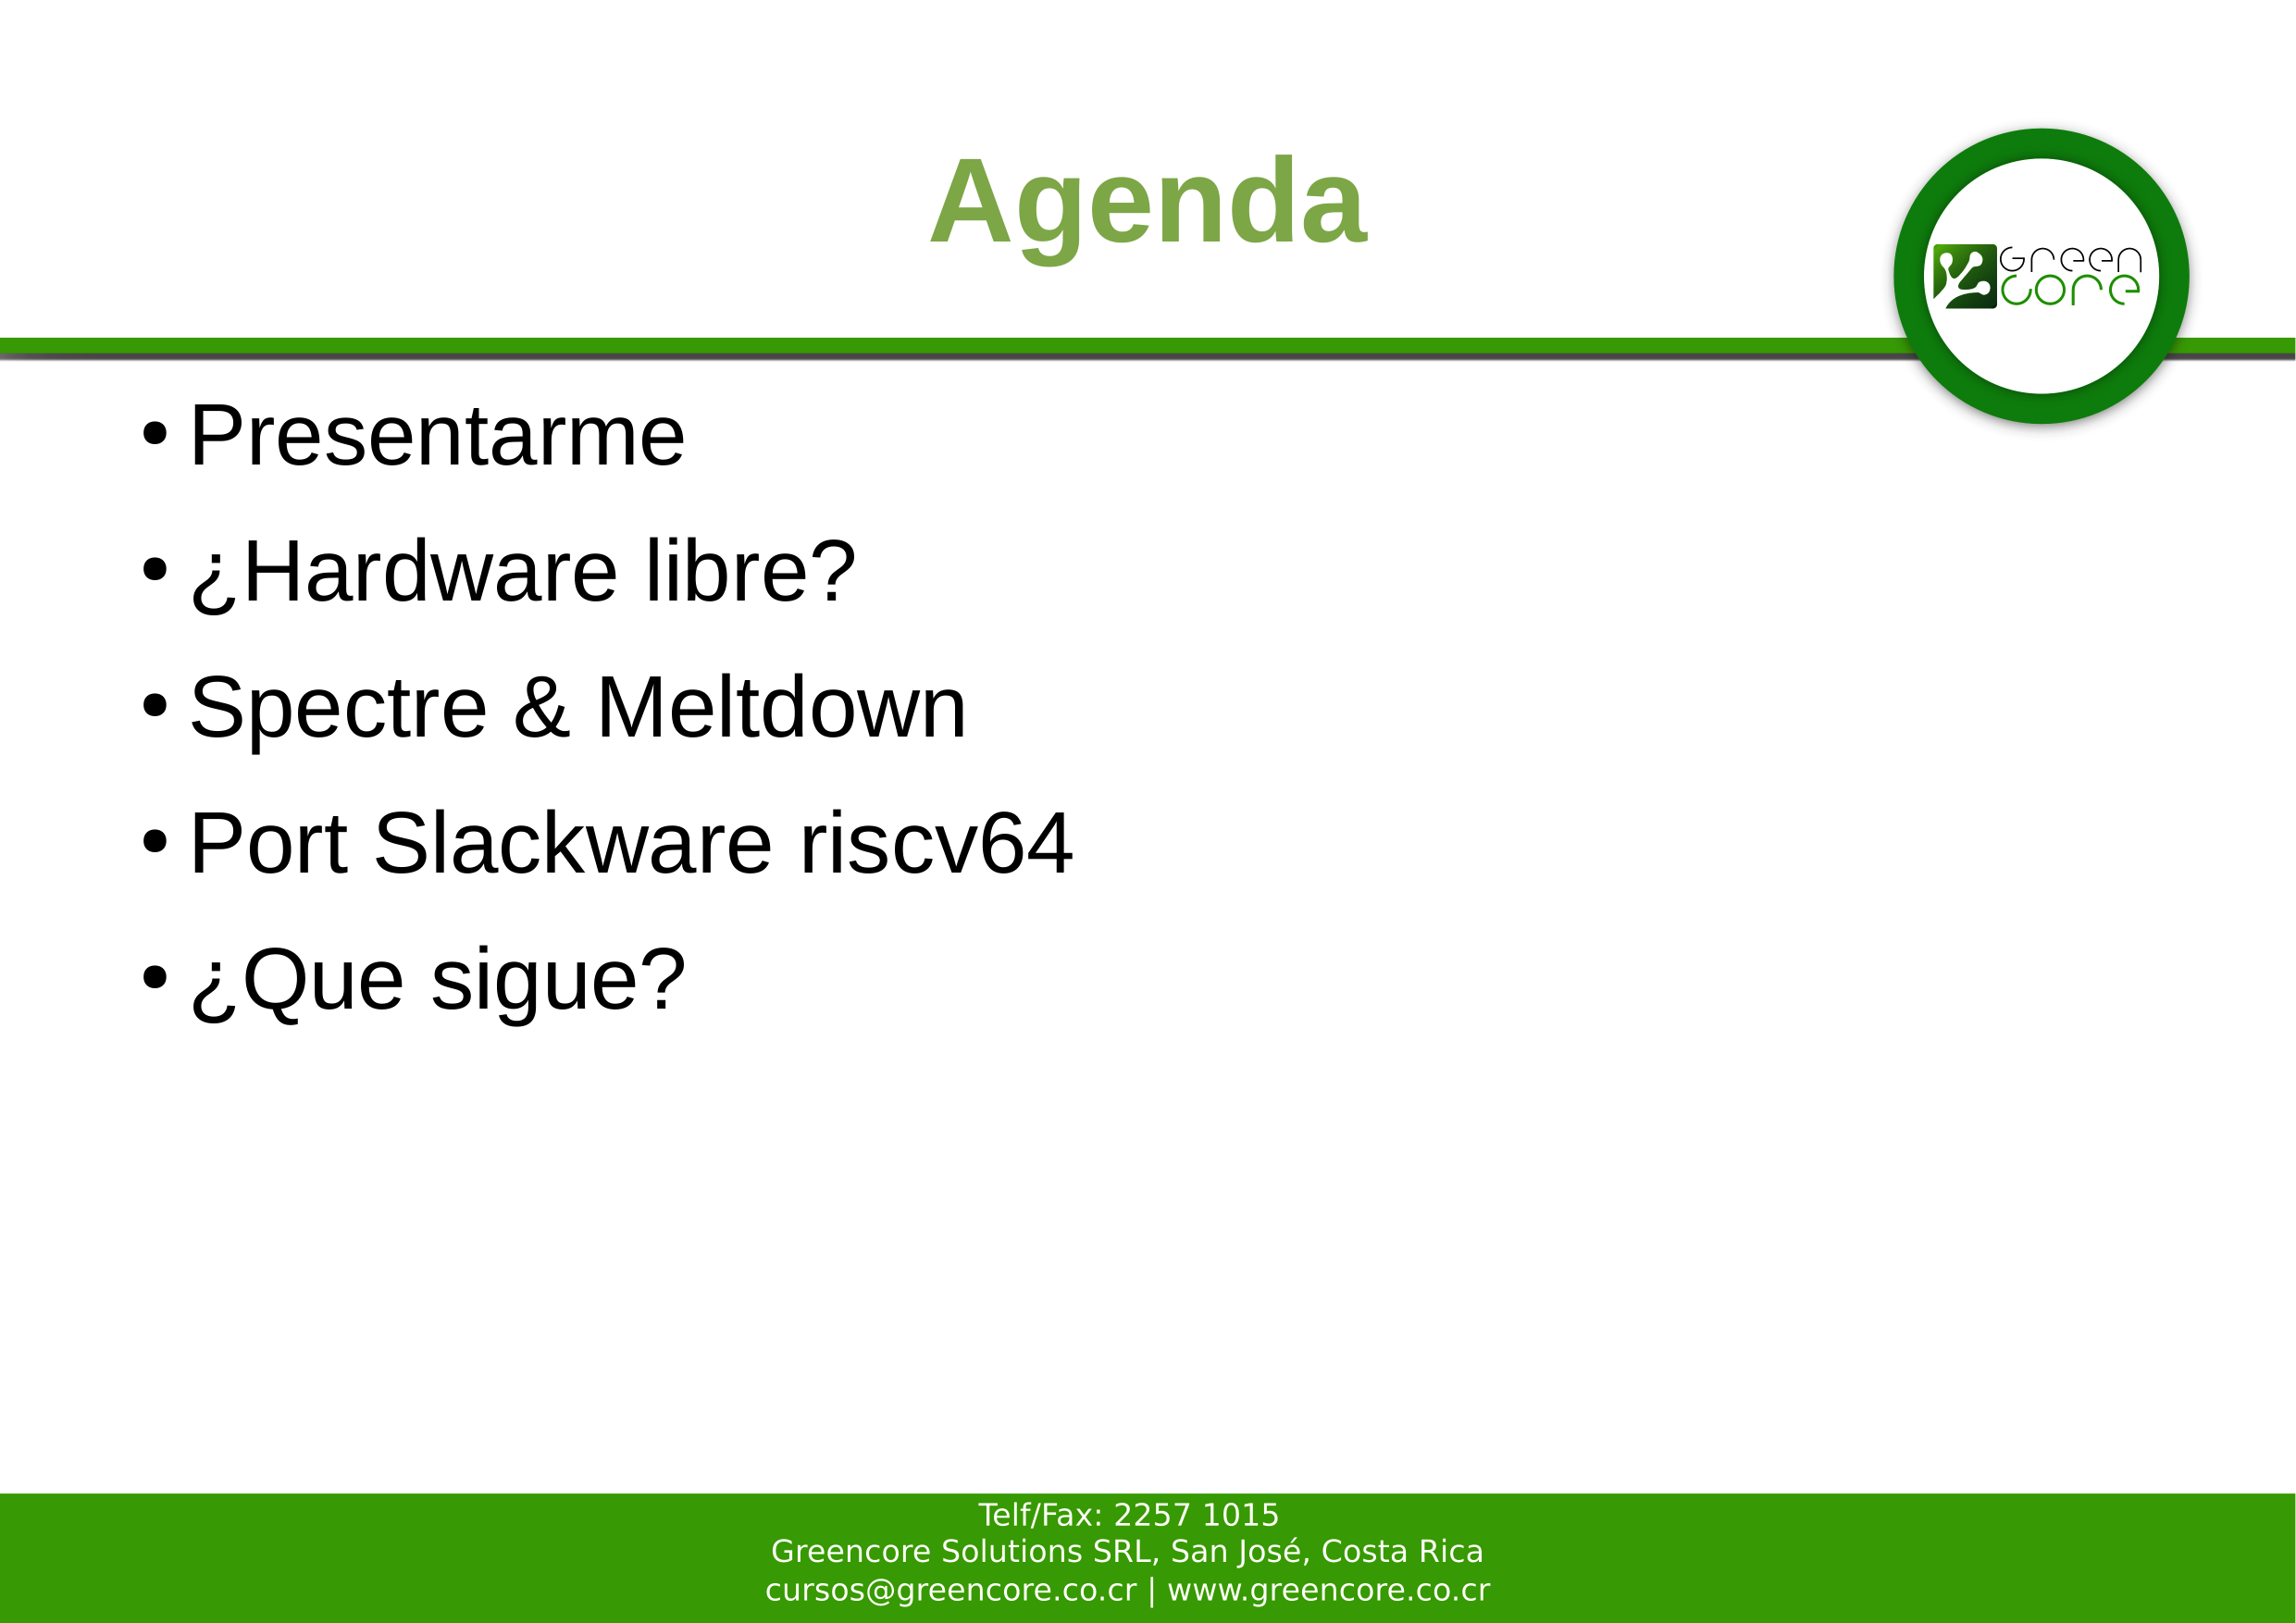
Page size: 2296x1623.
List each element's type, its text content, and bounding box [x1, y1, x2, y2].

picture [0, 0, 2296, 1623]
list Presentarme ¿Hardware libre? Spectre & Meltdown Port Slackware riscv64 ¿Que sigue? [122, 386, 2190, 1623]
title Agenda [115, 64, 2181, 336]
